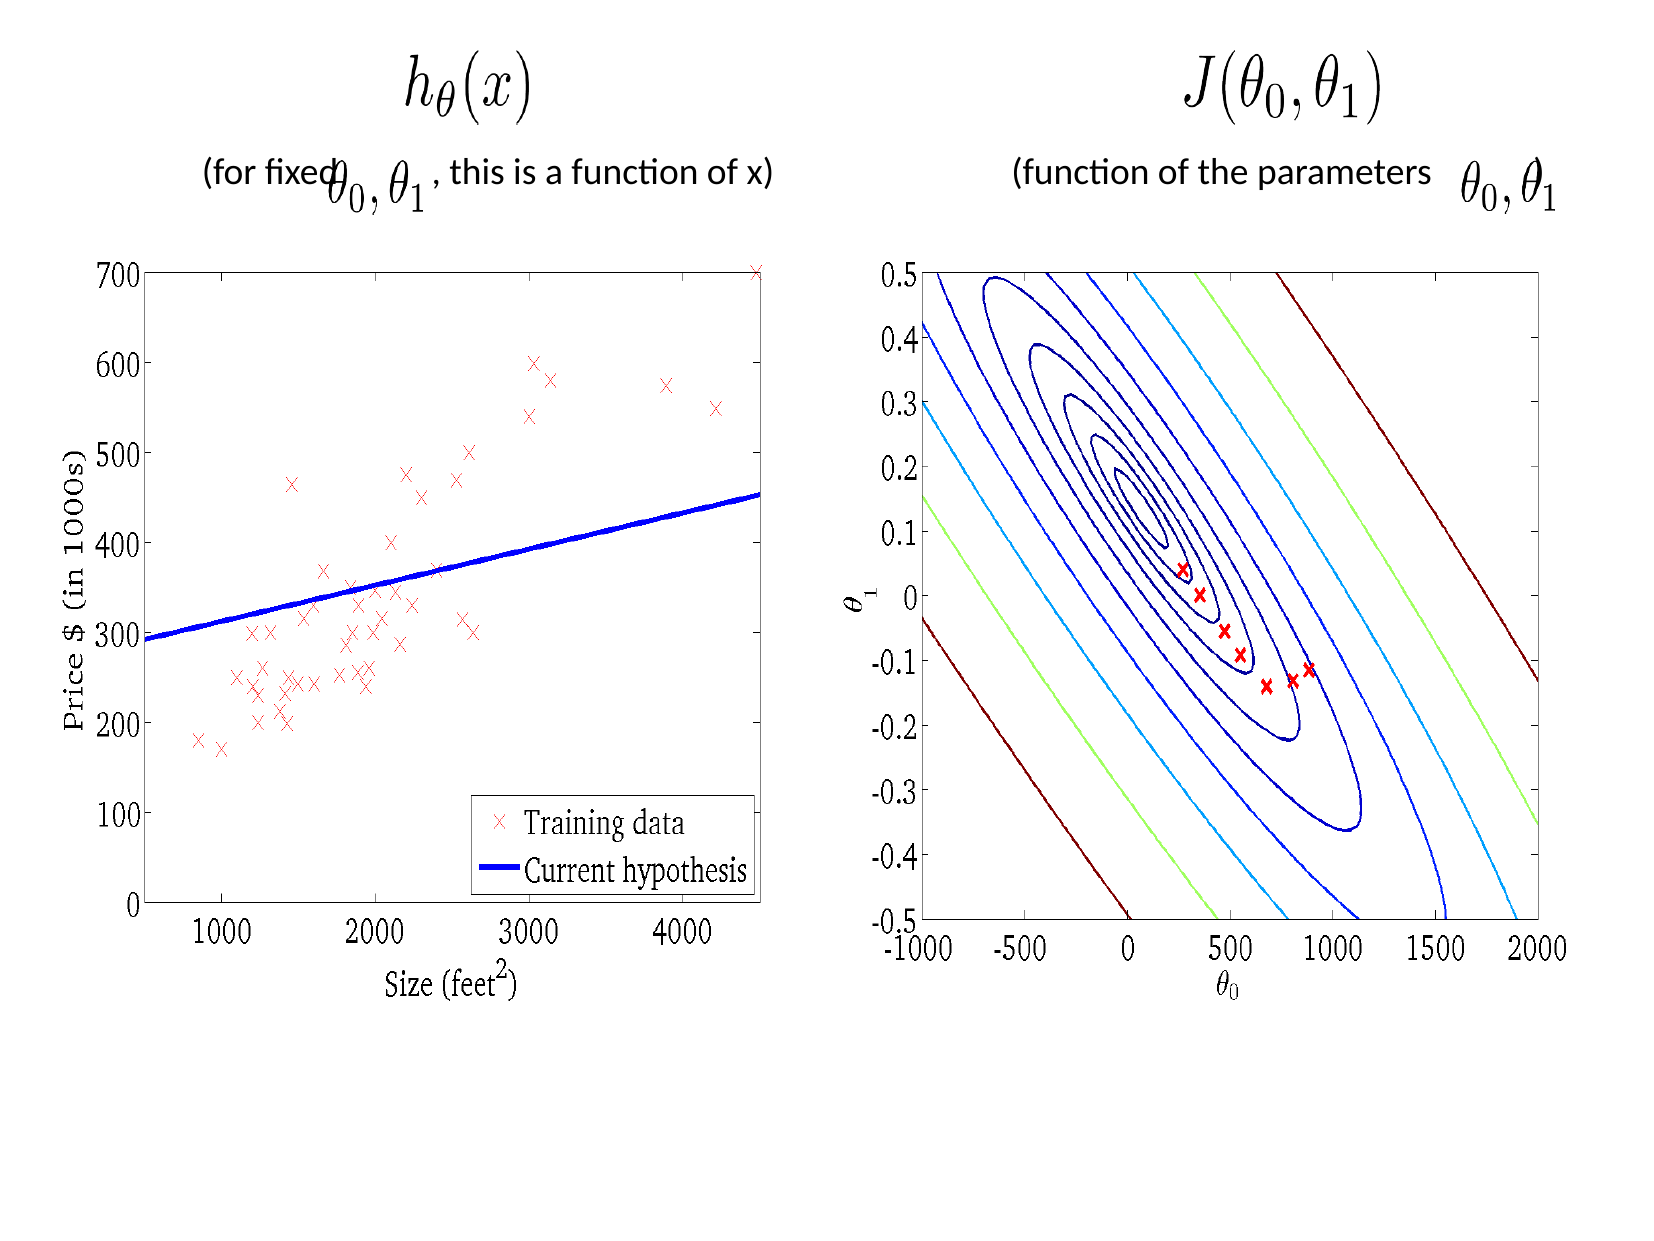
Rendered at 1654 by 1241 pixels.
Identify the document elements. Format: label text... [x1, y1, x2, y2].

picture [405, 50, 529, 125]
picture [1184, 50, 1380, 125]
picture [41, 160, 1613, 1006]
text_box (function of the parameters ) [996, 139, 1561, 200]
text_box (for fixed , this is a function of x) [187, 139, 791, 200]
